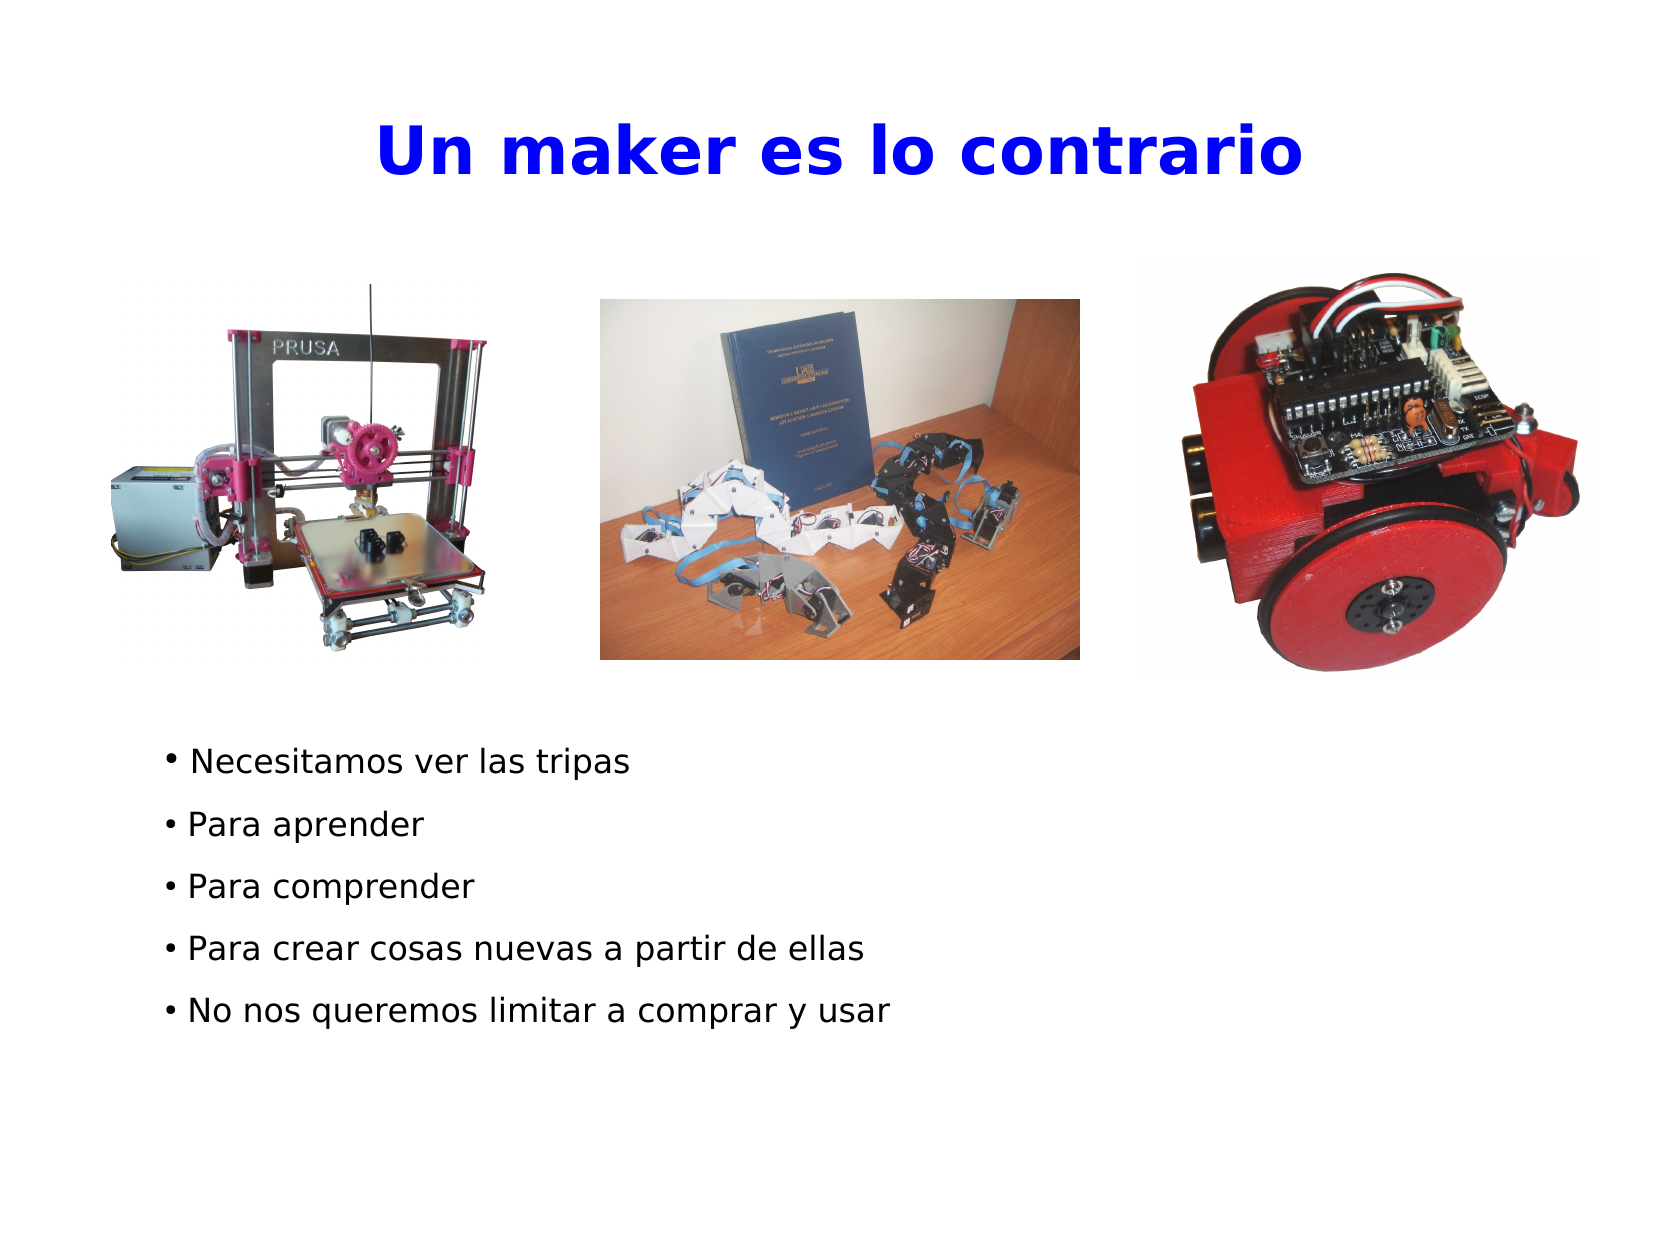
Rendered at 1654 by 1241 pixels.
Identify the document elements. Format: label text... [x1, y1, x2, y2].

picture [600, 299, 1080, 660]
text_box Necesitamos ver las tripas Para aprender Para comprender Para crear cosas nuevas a partir de ellas No nos queremos limitar a comprar y usar [150, 731, 1340, 1096]
picture [1140, 254, 1597, 680]
text_box Un maker es lo contrario [360, 105, 1318, 198]
picture [111, 284, 496, 674]
